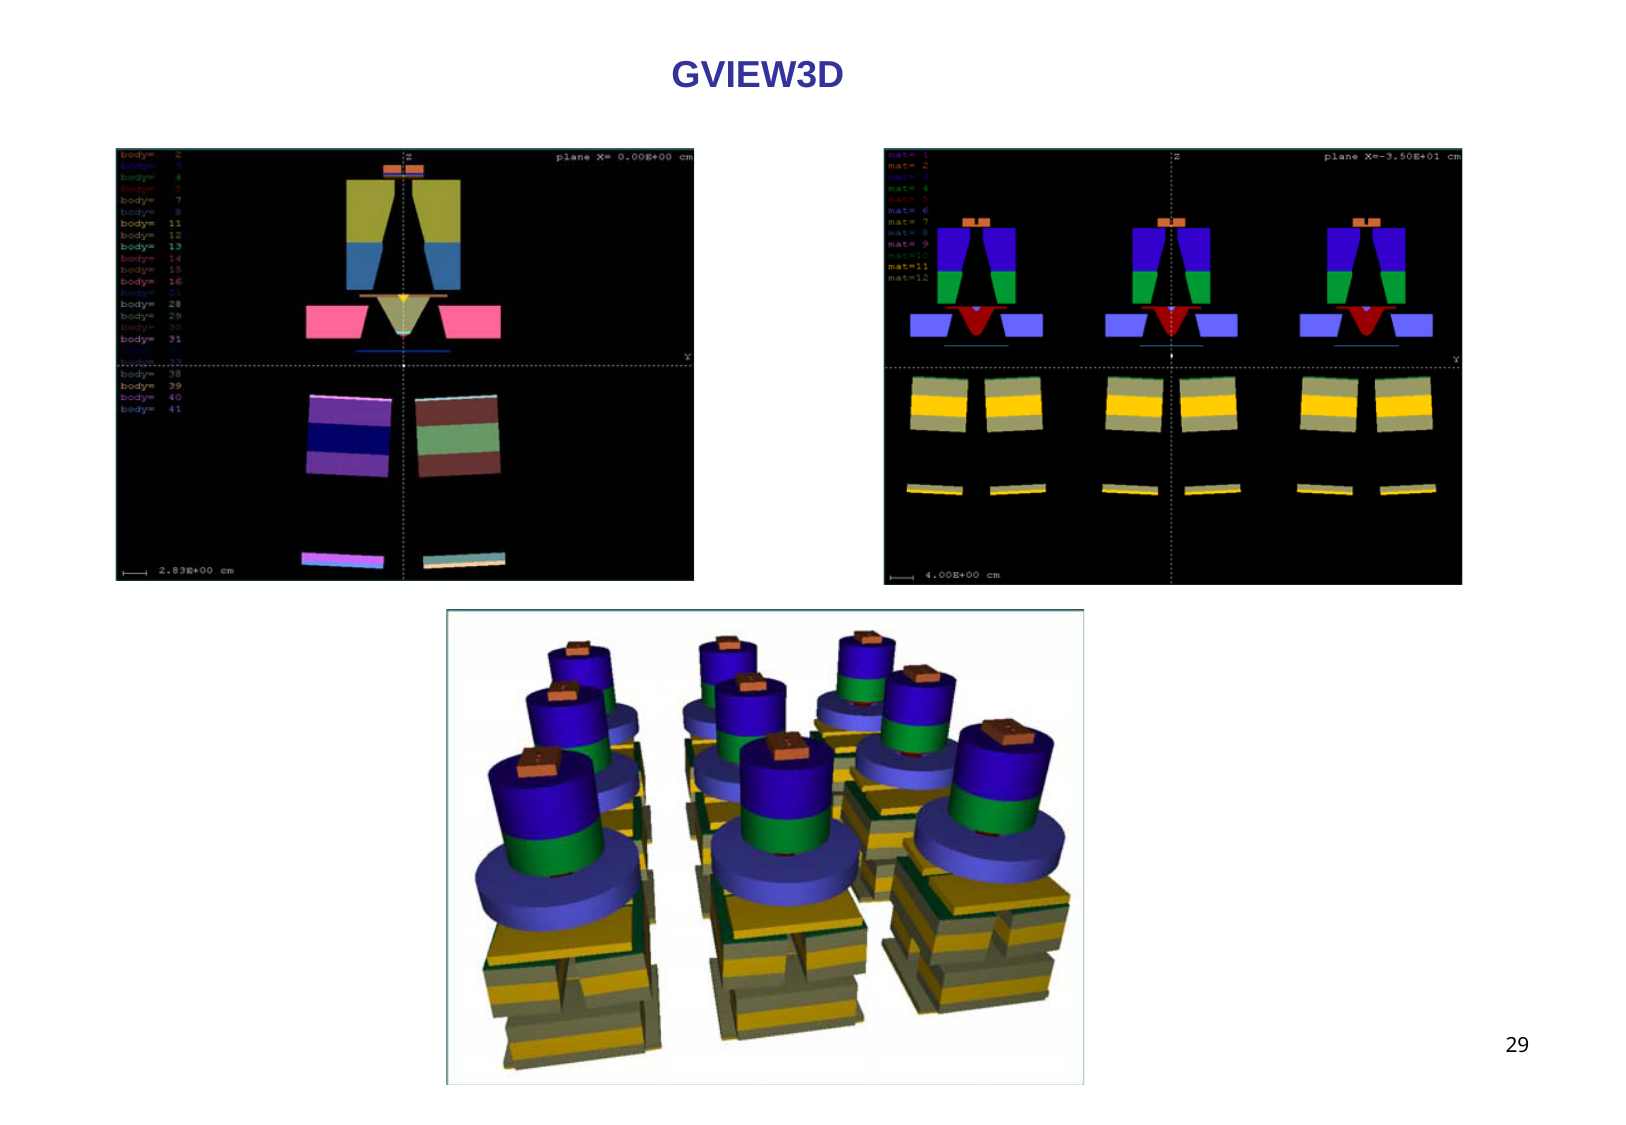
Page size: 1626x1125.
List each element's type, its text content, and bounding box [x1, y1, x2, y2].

picture [883, 148, 1463, 585]
picture [446, 609, 1085, 1085]
picture [115, 148, 695, 581]
text_box GVIEW3D [656, 42, 860, 104]
